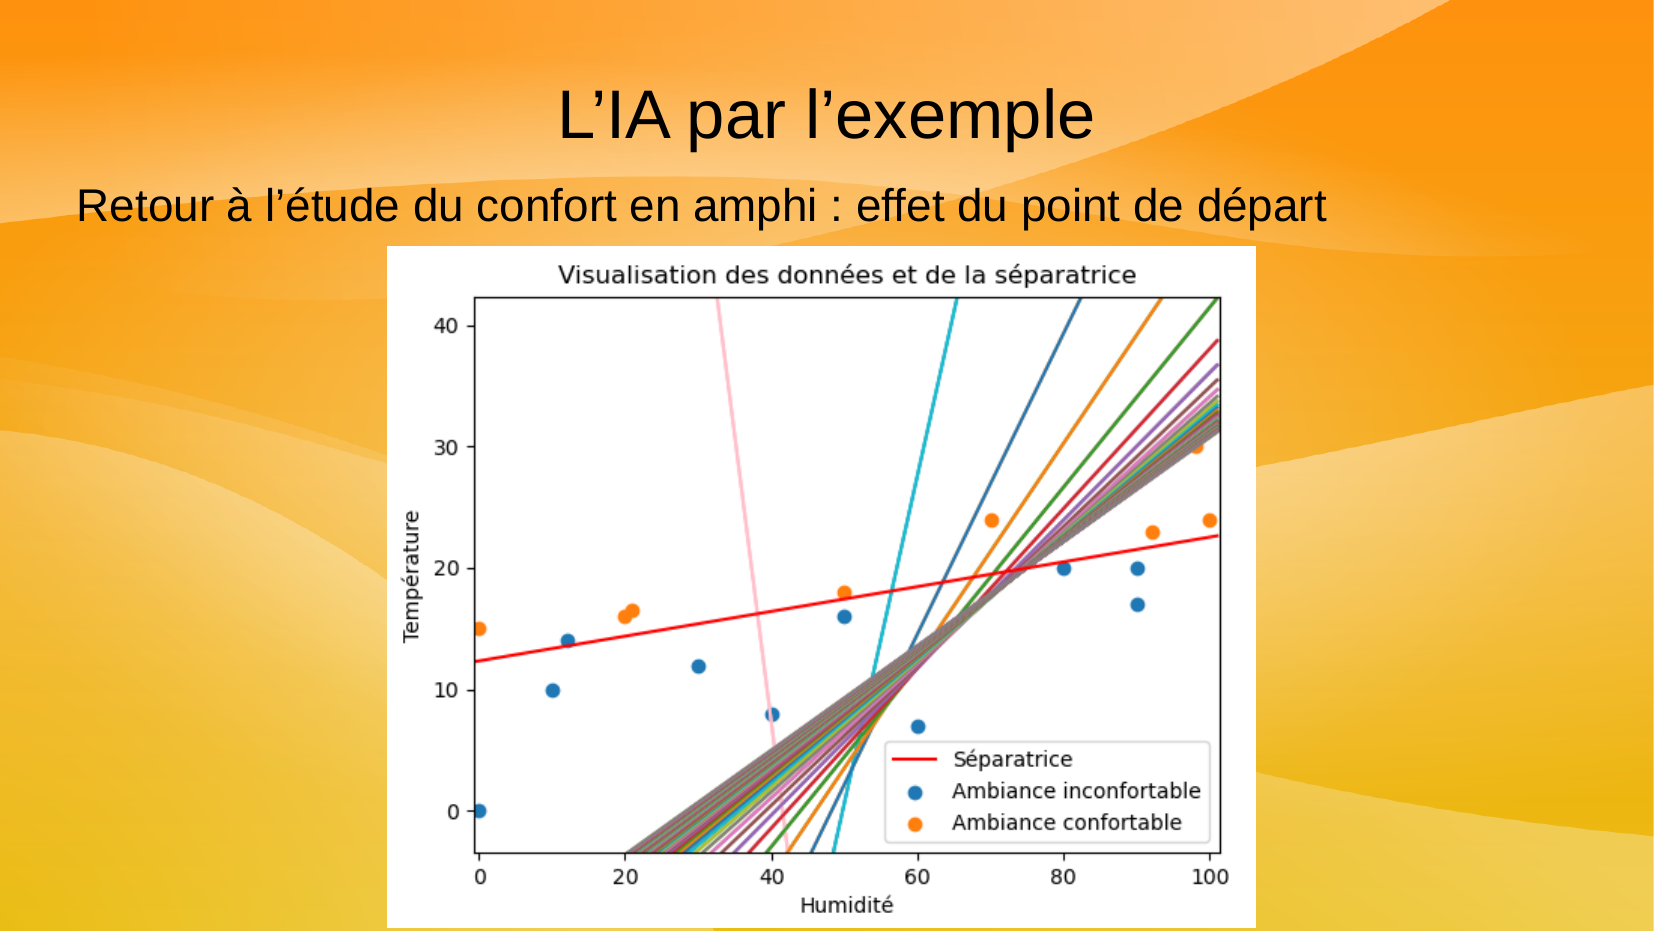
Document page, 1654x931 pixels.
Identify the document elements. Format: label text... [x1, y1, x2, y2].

picture [0, 0, 1654, 931]
title L’IA par l’exemple [82, 37, 1571, 193]
subtitle Retour à l’étude du confort en amphi : effet du point de départ [76, 179, 1565, 928]
